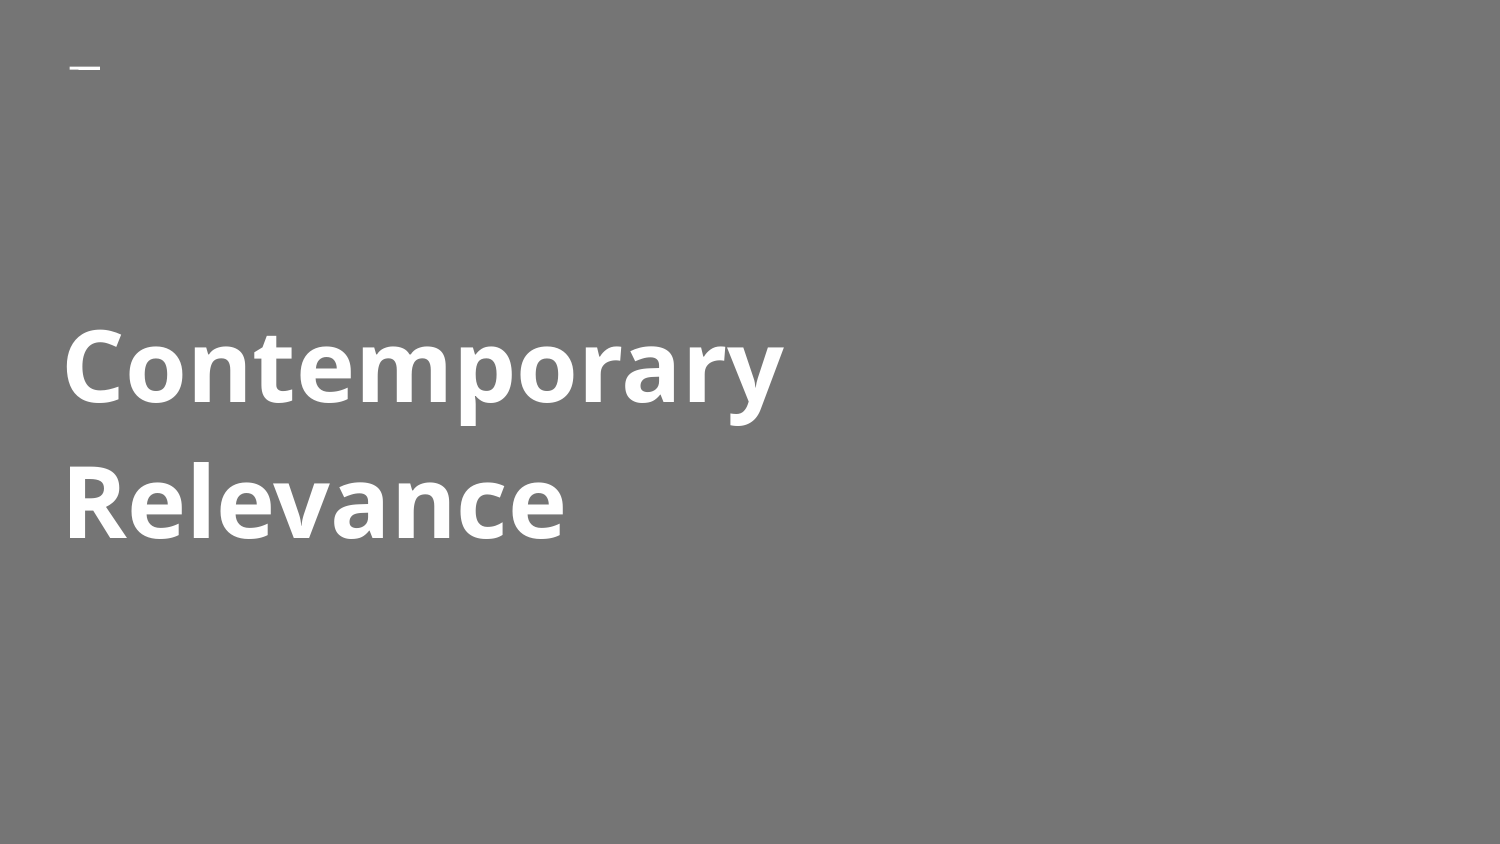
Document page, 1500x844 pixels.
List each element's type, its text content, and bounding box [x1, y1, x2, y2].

title Contemporary Relevance [46, 116, 1071, 746]
